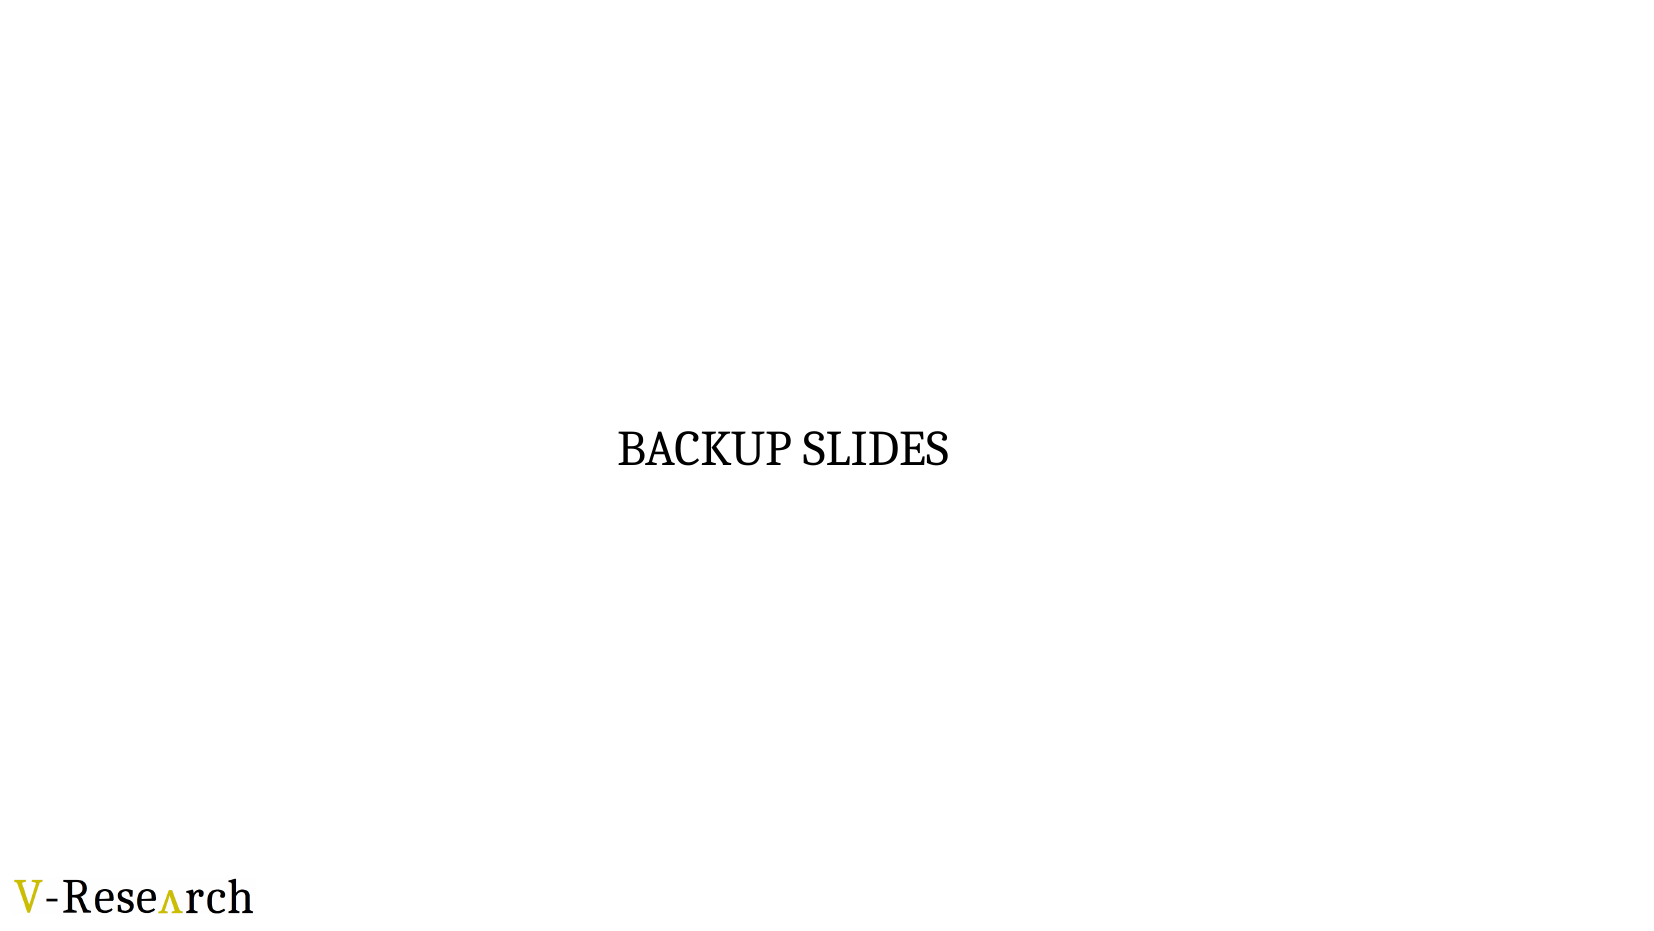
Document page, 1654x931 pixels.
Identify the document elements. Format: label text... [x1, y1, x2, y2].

text_box BACKUP SLIDES [602, 413, 978, 487]
picture [11, 876, 256, 916]
